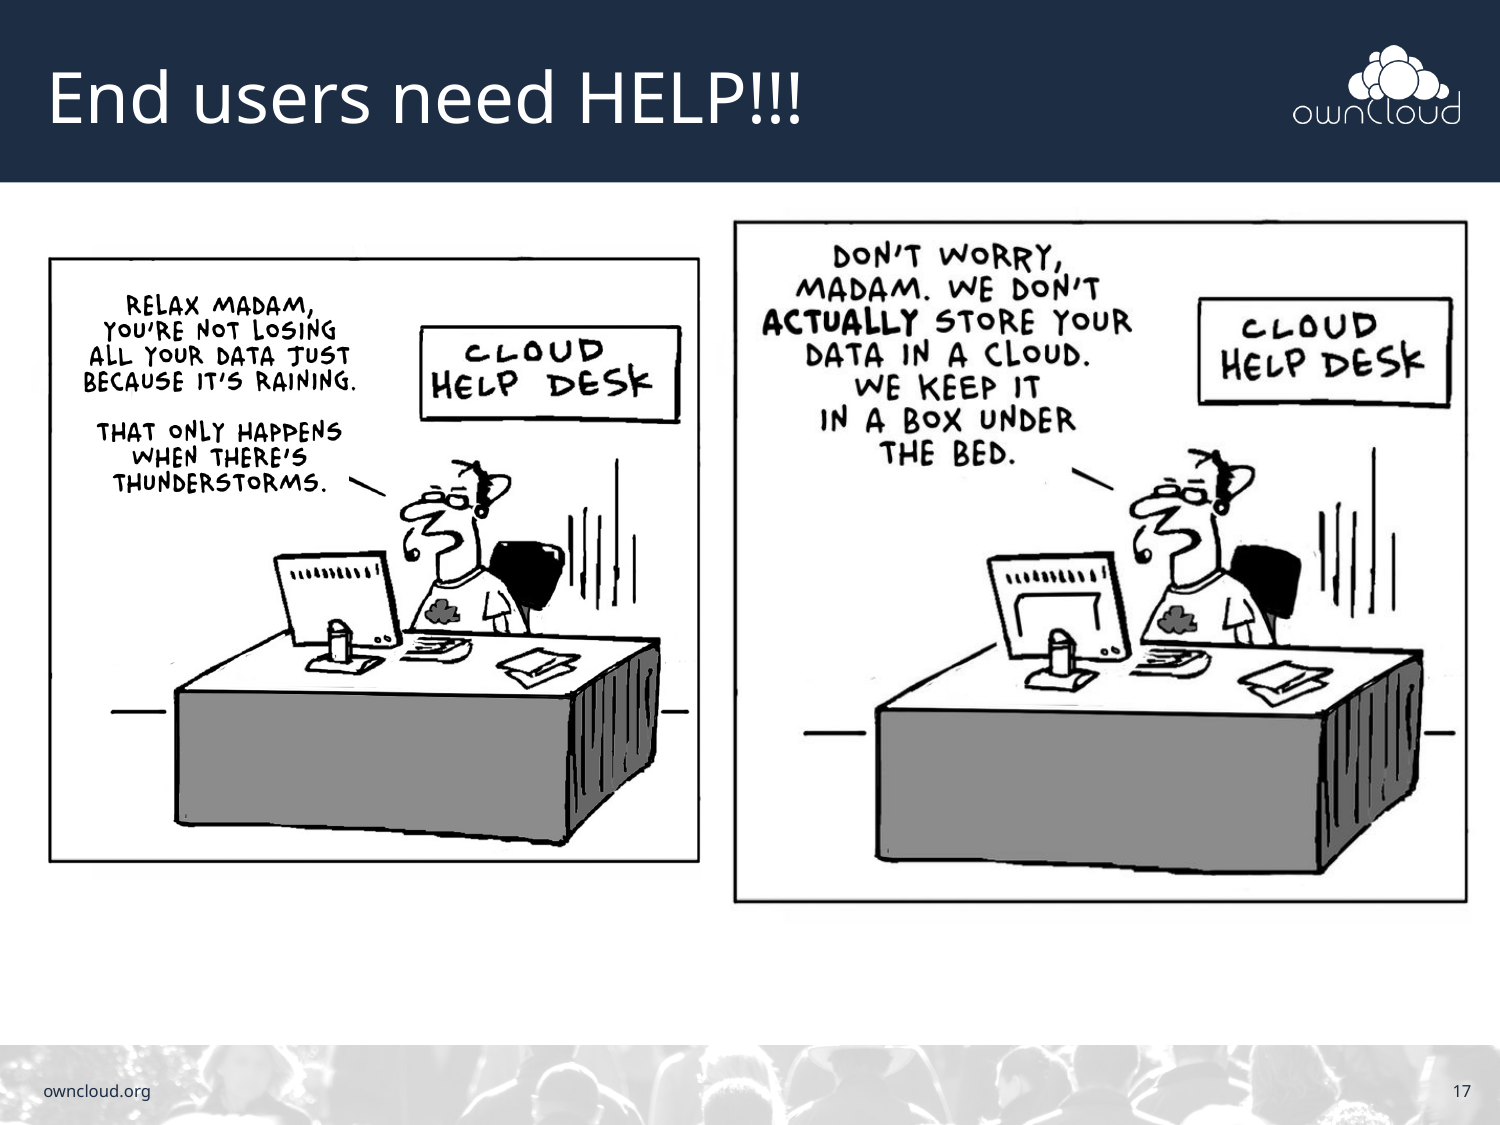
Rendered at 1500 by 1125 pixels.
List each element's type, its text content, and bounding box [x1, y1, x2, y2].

title End users need HELP!!! [46, 5, 1258, 187]
picture [1293, 45, 1460, 124]
picture [31, 207, 1485, 923]
picture [0, 1045, 1500, 1125]
